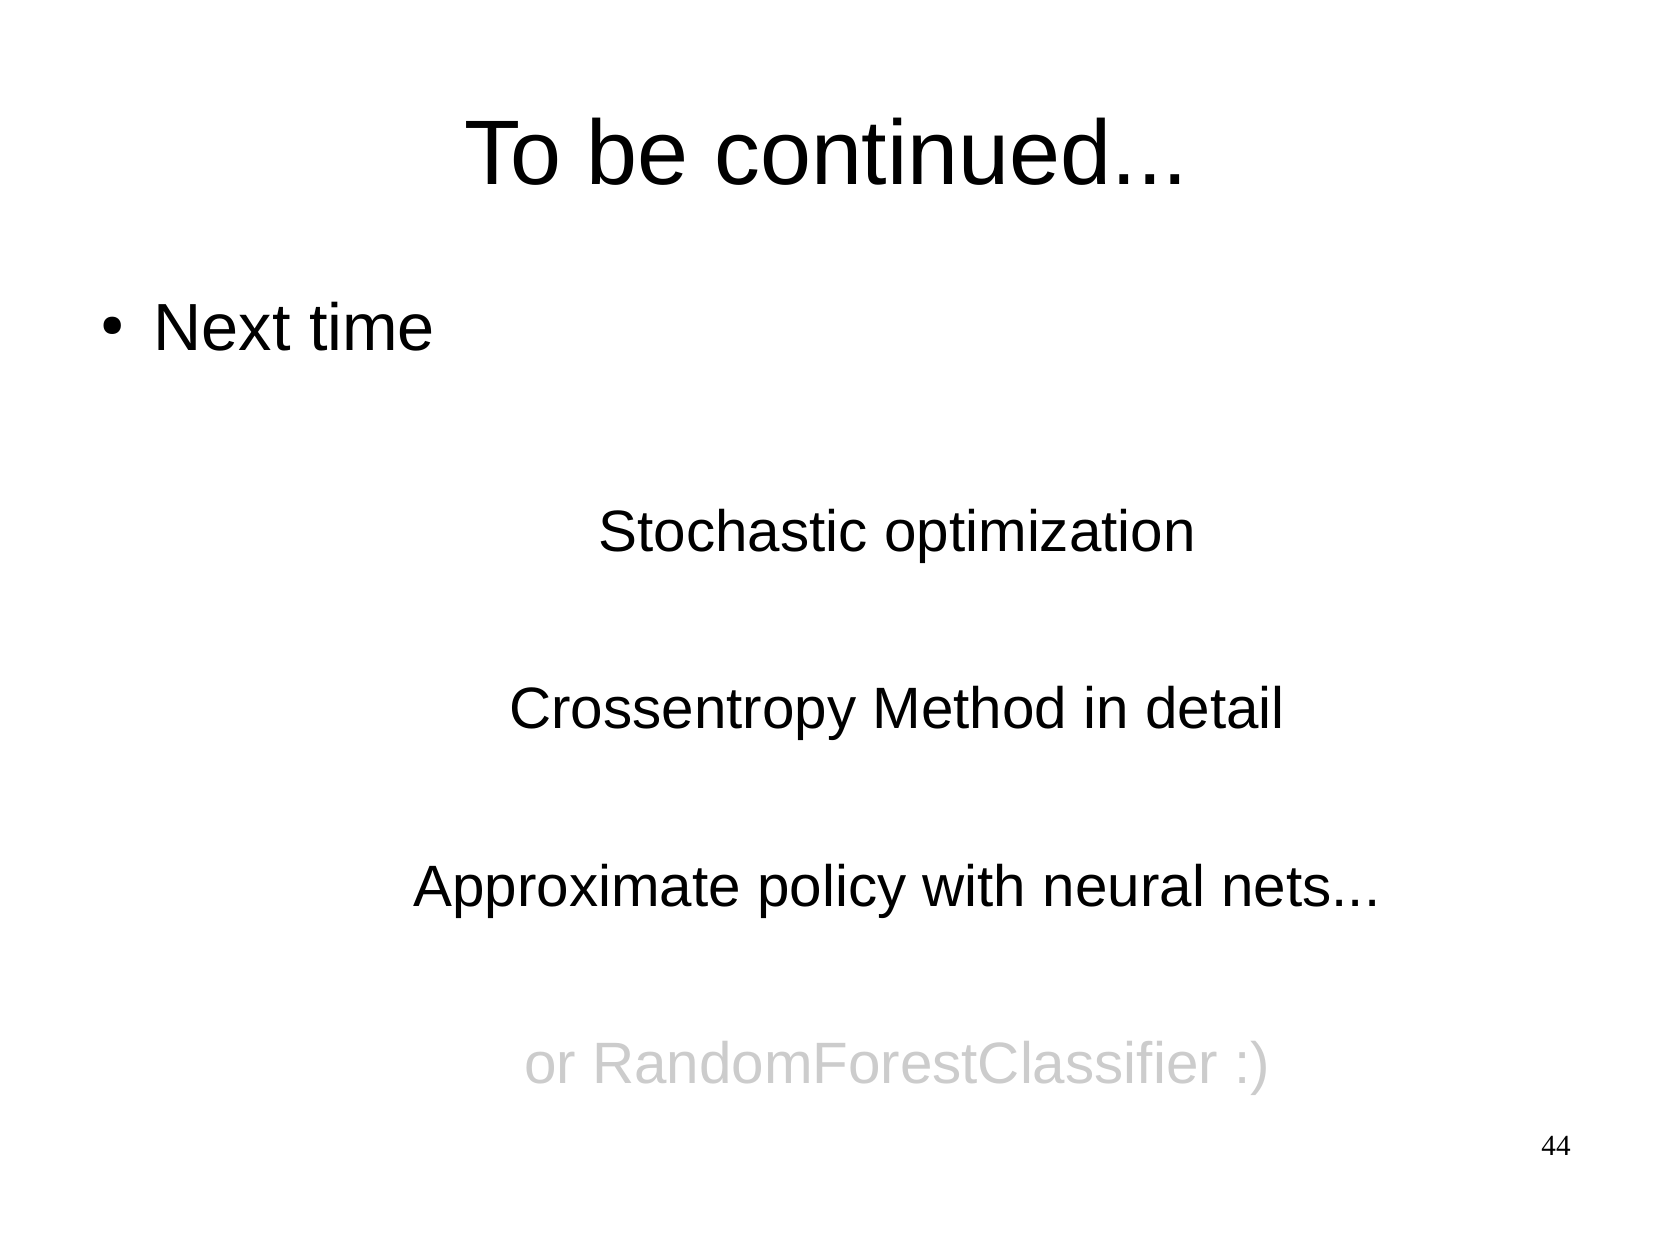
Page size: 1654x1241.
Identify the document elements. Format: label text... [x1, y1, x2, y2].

list Next time Stochastic optimization Crossentropy Method in detail Approximate policy with neural nets... or RandomForestClassifier :) [82, 290, 1571, 1241]
title To be continued... [82, 49, 1571, 257]
